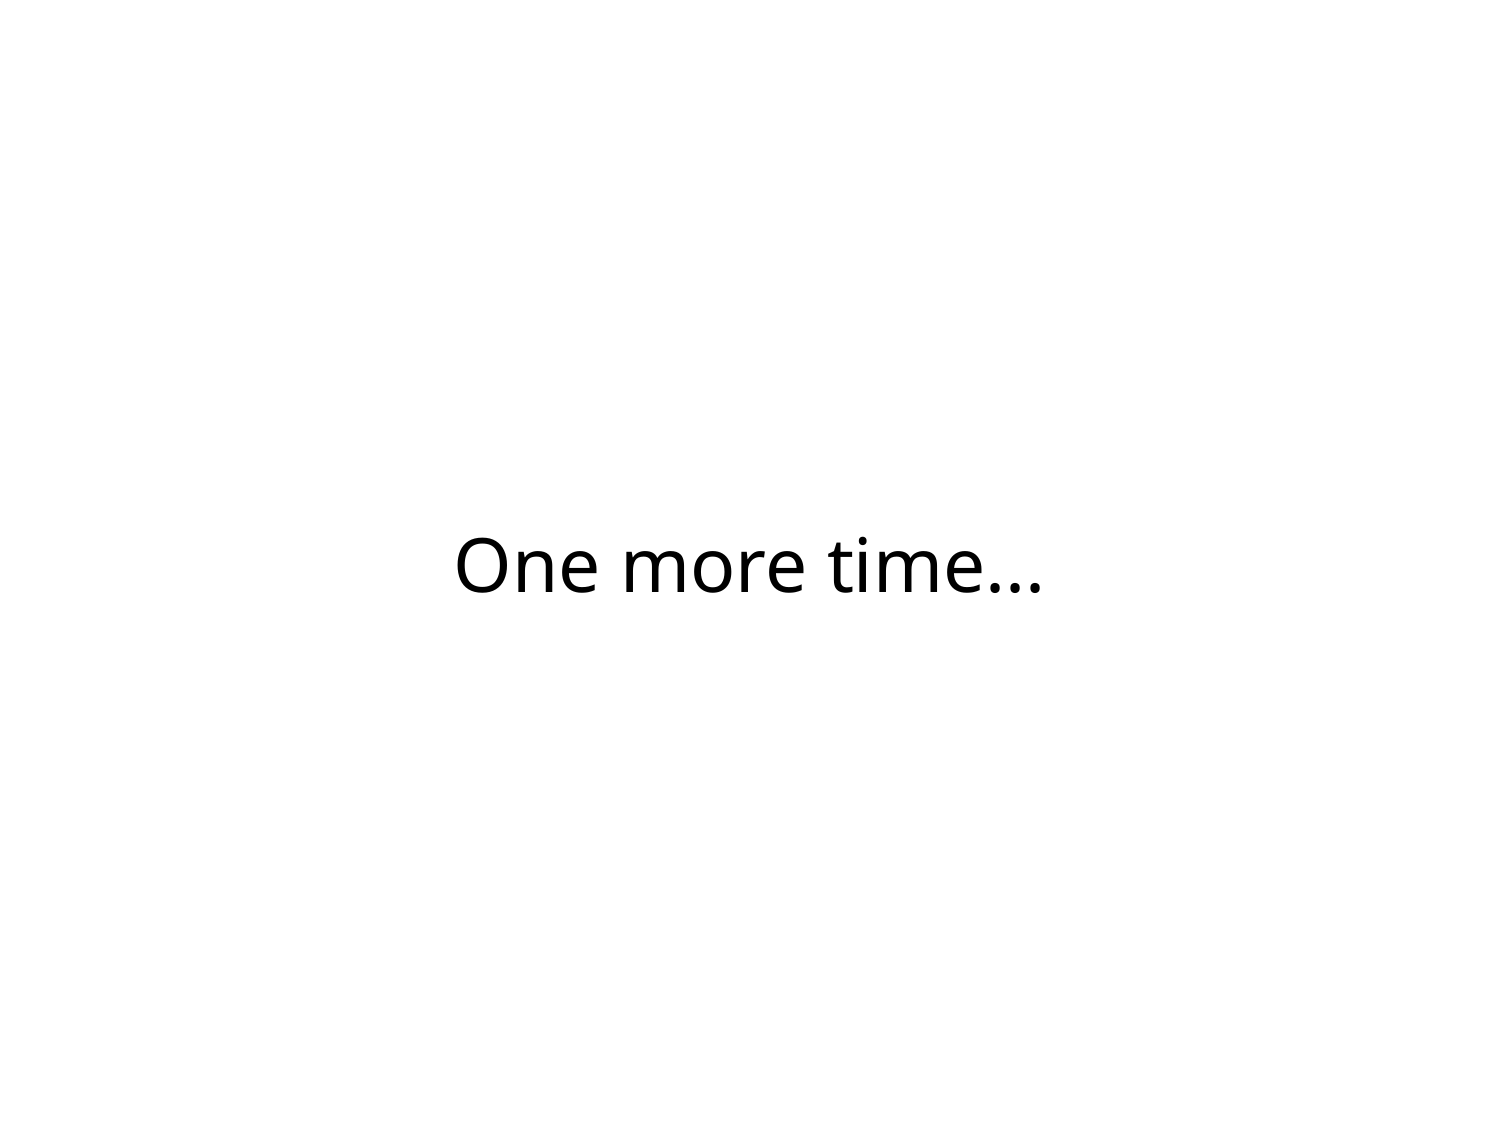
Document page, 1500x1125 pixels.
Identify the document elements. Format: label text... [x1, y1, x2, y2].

title One more time... [51, 470, 1449, 655]
